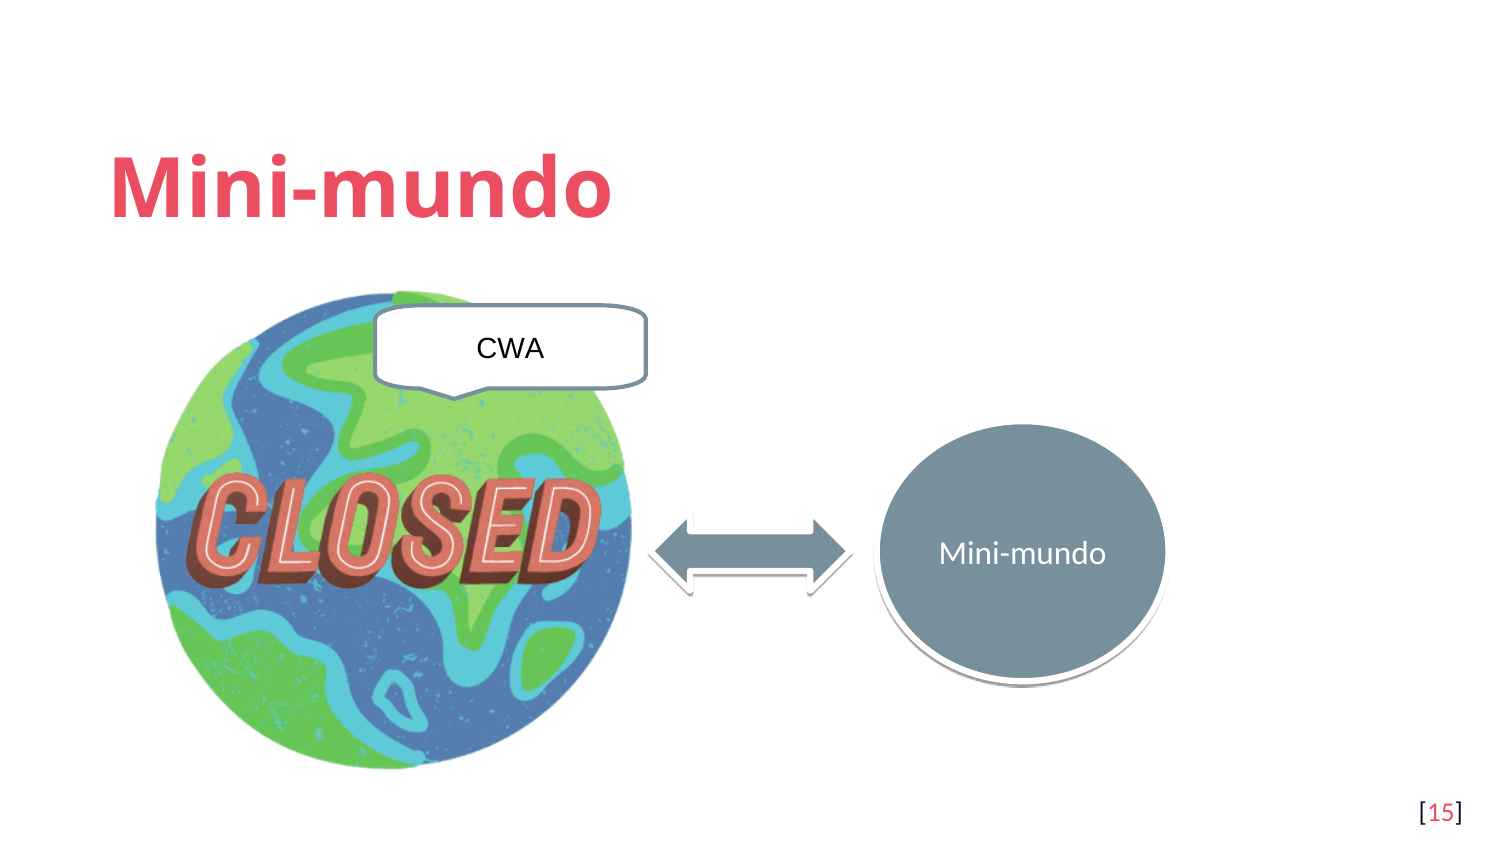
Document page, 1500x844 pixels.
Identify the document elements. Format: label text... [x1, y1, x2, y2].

slide_number [15] [1403, 779, 1494, 844]
text_box Mini-mundo [92, 104, 1408, 243]
text_box [650, 511, 851, 591]
text_box Mini-mundo [876, 421, 1169, 682]
text_box CWA [375, 305, 646, 399]
picture [137, 279, 650, 779]
